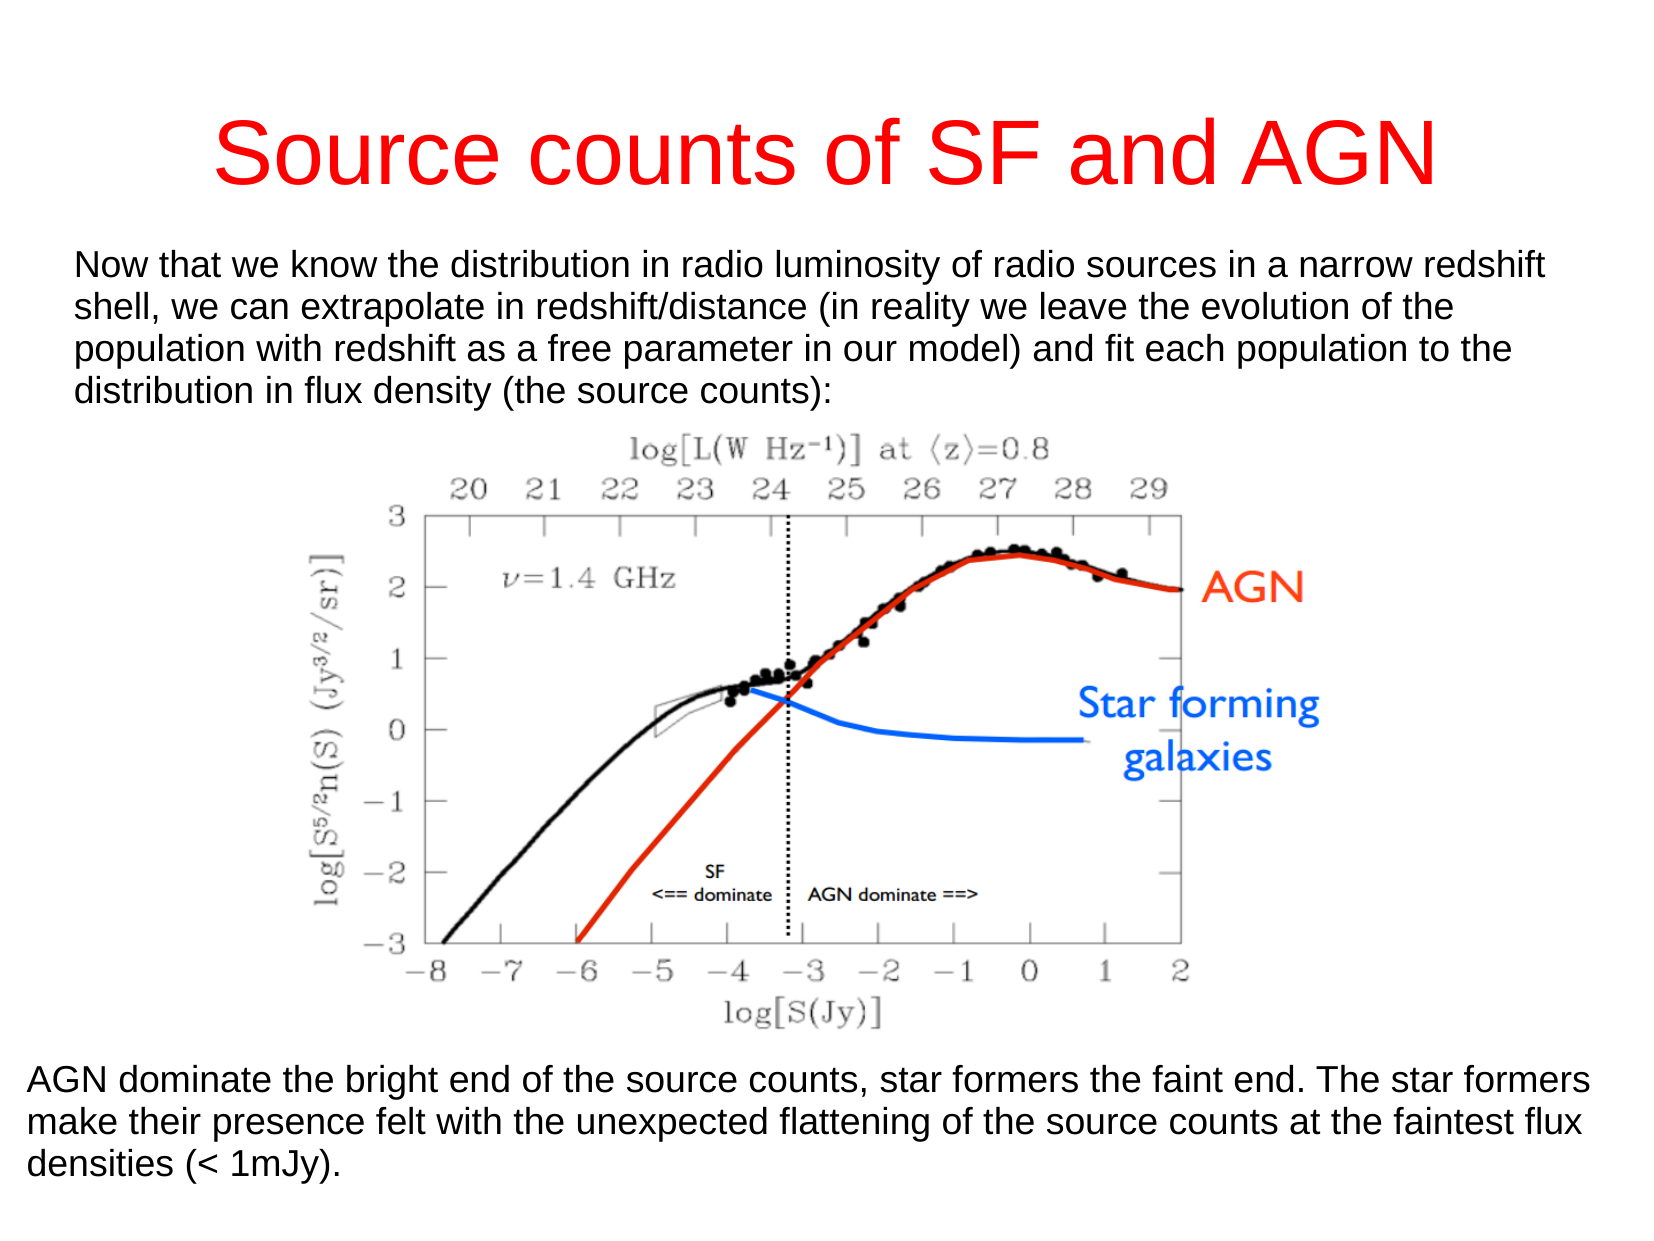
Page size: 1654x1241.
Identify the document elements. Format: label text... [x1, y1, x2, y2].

text_box AGN dominate the bright end of the source counts, star formers the faint end. The star formers make their presence felt with the unexpected flattening of the source counts at the faintest flux densities (< 1mJy). [11, 1051, 1654, 1217]
text_box Now that we know the distribution in radio luminosity of radio sources in a narrow redshift shell, we can extrapolate in redshift/distance (in reality we leave the evolution of the population with redshift as a free parameter in our model) and fit each population to the distribution in flux density (the source counts): [59, 236, 1607, 1051]
title Source counts of SF and AGN [82, 49, 1571, 236]
picture [271, 425, 1359, 1040]
